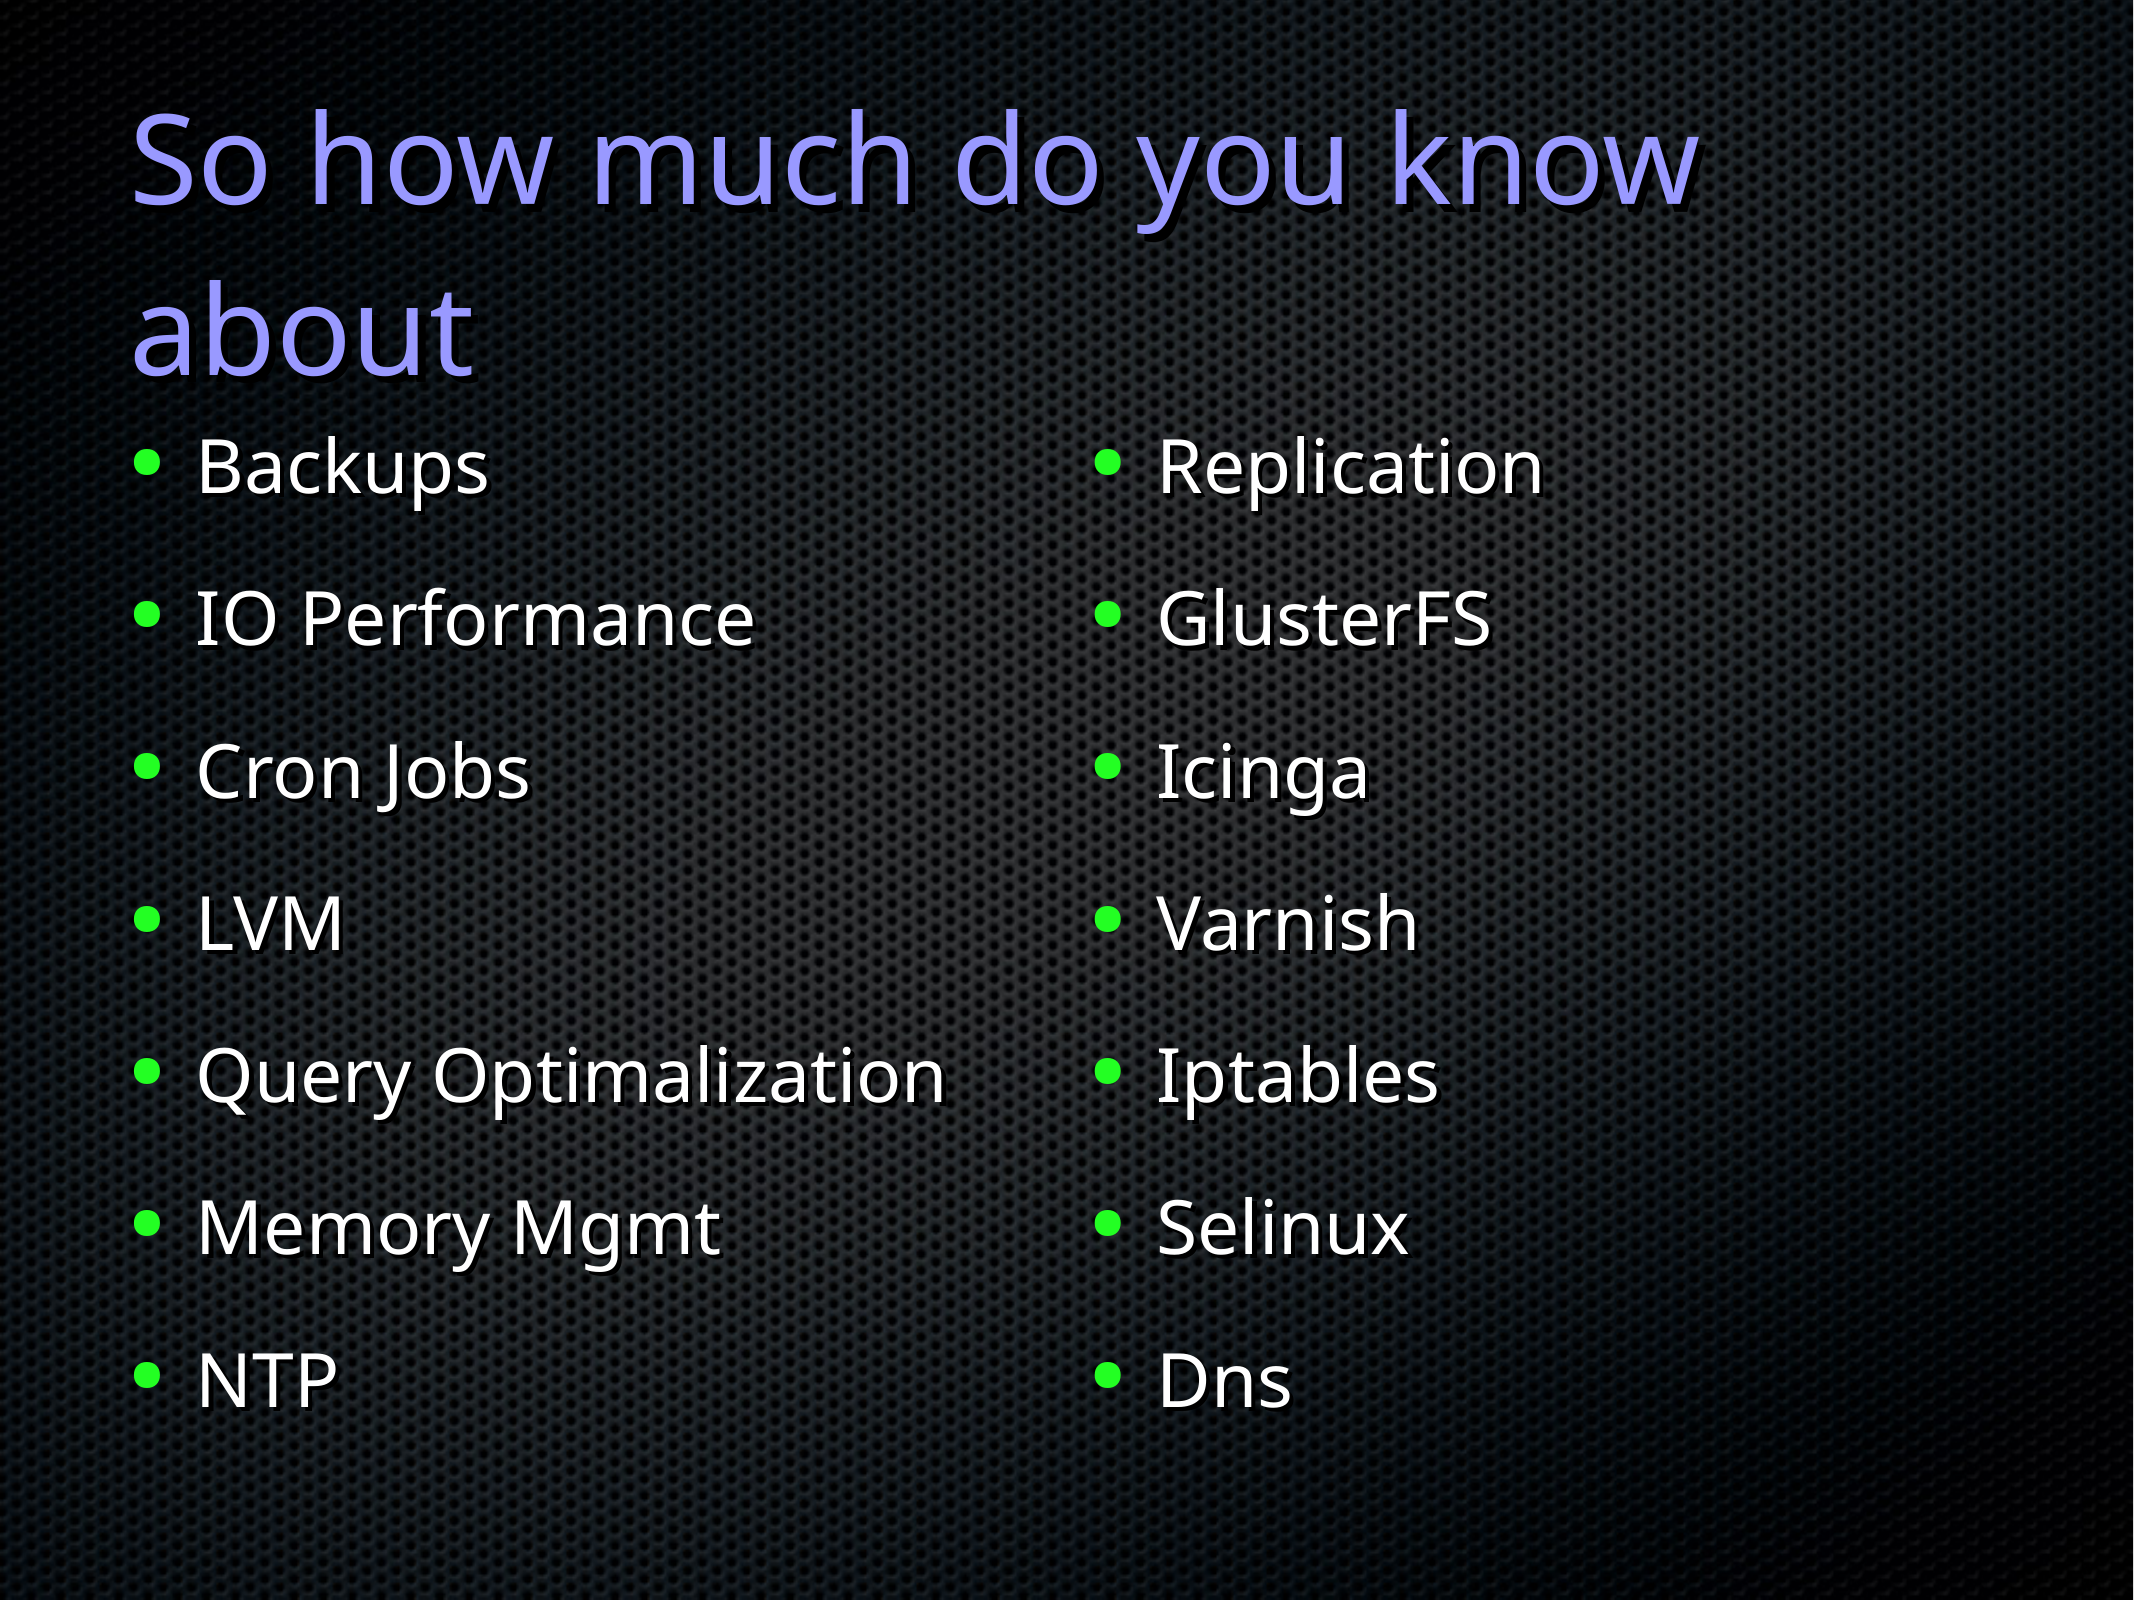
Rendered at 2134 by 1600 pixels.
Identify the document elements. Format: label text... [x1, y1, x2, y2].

picture [0, 0, 2134, 1600]
list Backups IO Performance Cron Jobs LVM Query Optimalization Memory Mgmt NTP [129, 413, 1045, 1537]
title So how much do you know about [129, 41, 2005, 442]
list Replication GlusterFS Icinga Varnish Iptables Selinux Dns [1089, 413, 2005, 1522]
